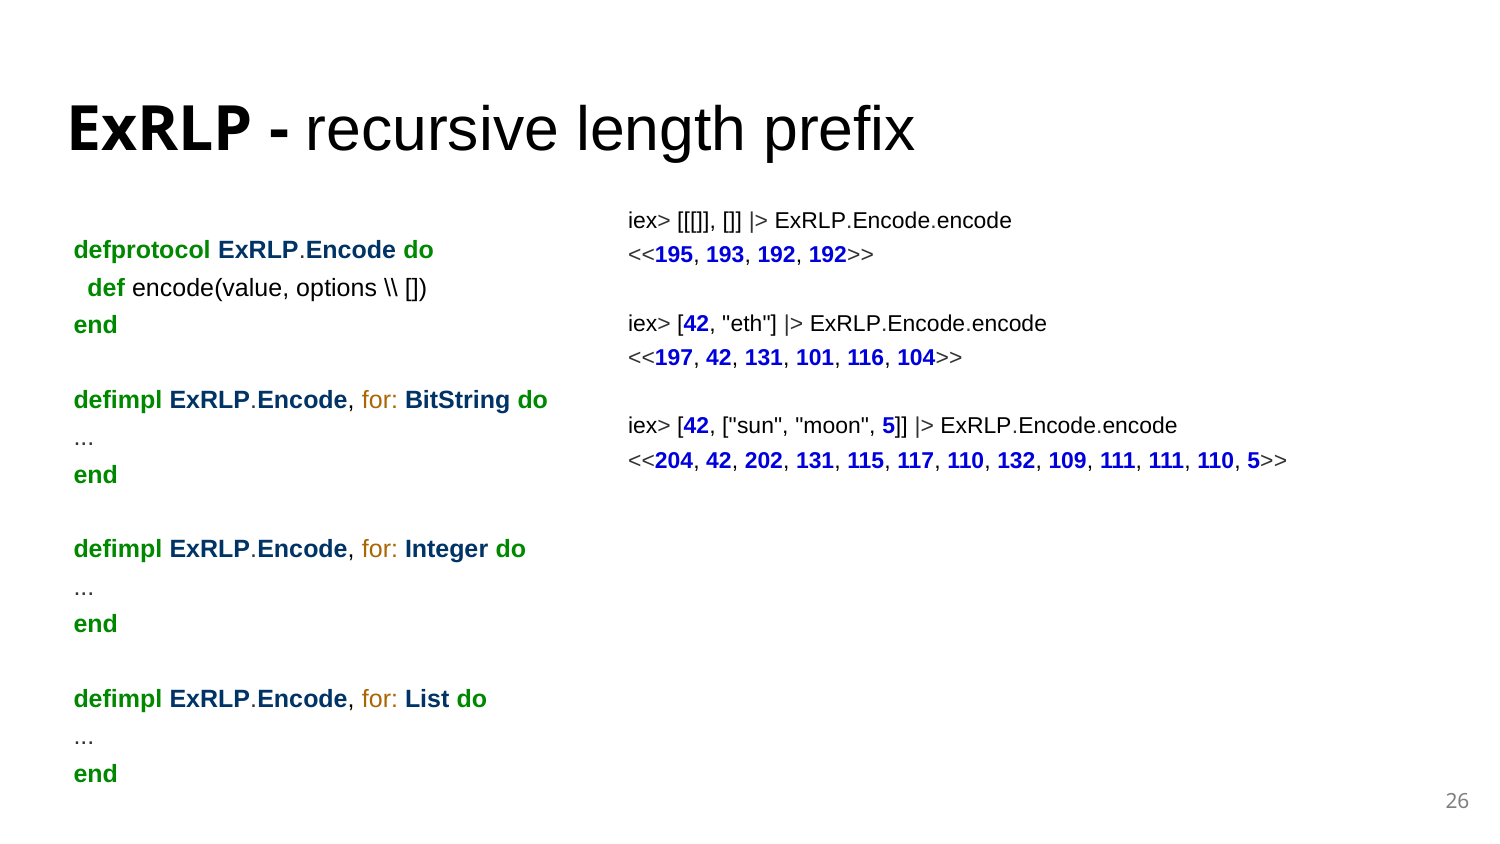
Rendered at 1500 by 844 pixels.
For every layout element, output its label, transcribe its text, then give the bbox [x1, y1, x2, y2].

title ExRLP - recursive length prefix [51, 72, 1449, 129]
slide_number <number> [1394, 769, 1484, 834]
text_box defprotocol ExRLP.Encode do def encode(value, options \\ []) end defimpl ExRLP.Encode, for: BitString do ... end defimpl ExRLP.Encode, for: Integer do ... end defimpl ExRLP.Encode, for: List do ... end [43, 200, 659, 844]
text_box iex> [[[]], []] |> ExRLP.Encode.encode <<195, 193, 192, 192>> iex> [42, "eth"] |> ExRLP.Encode.encode <<197, 42, 131, 101, 116, 104>> iex> [42, ["sun", "moon", 5]] |> ExRLP.Encode.encode <<204, 42, 202, 131, 115, 117, 110, 132, 109, 111, 111, 110, 5>> [613, 183, 1391, 816]
